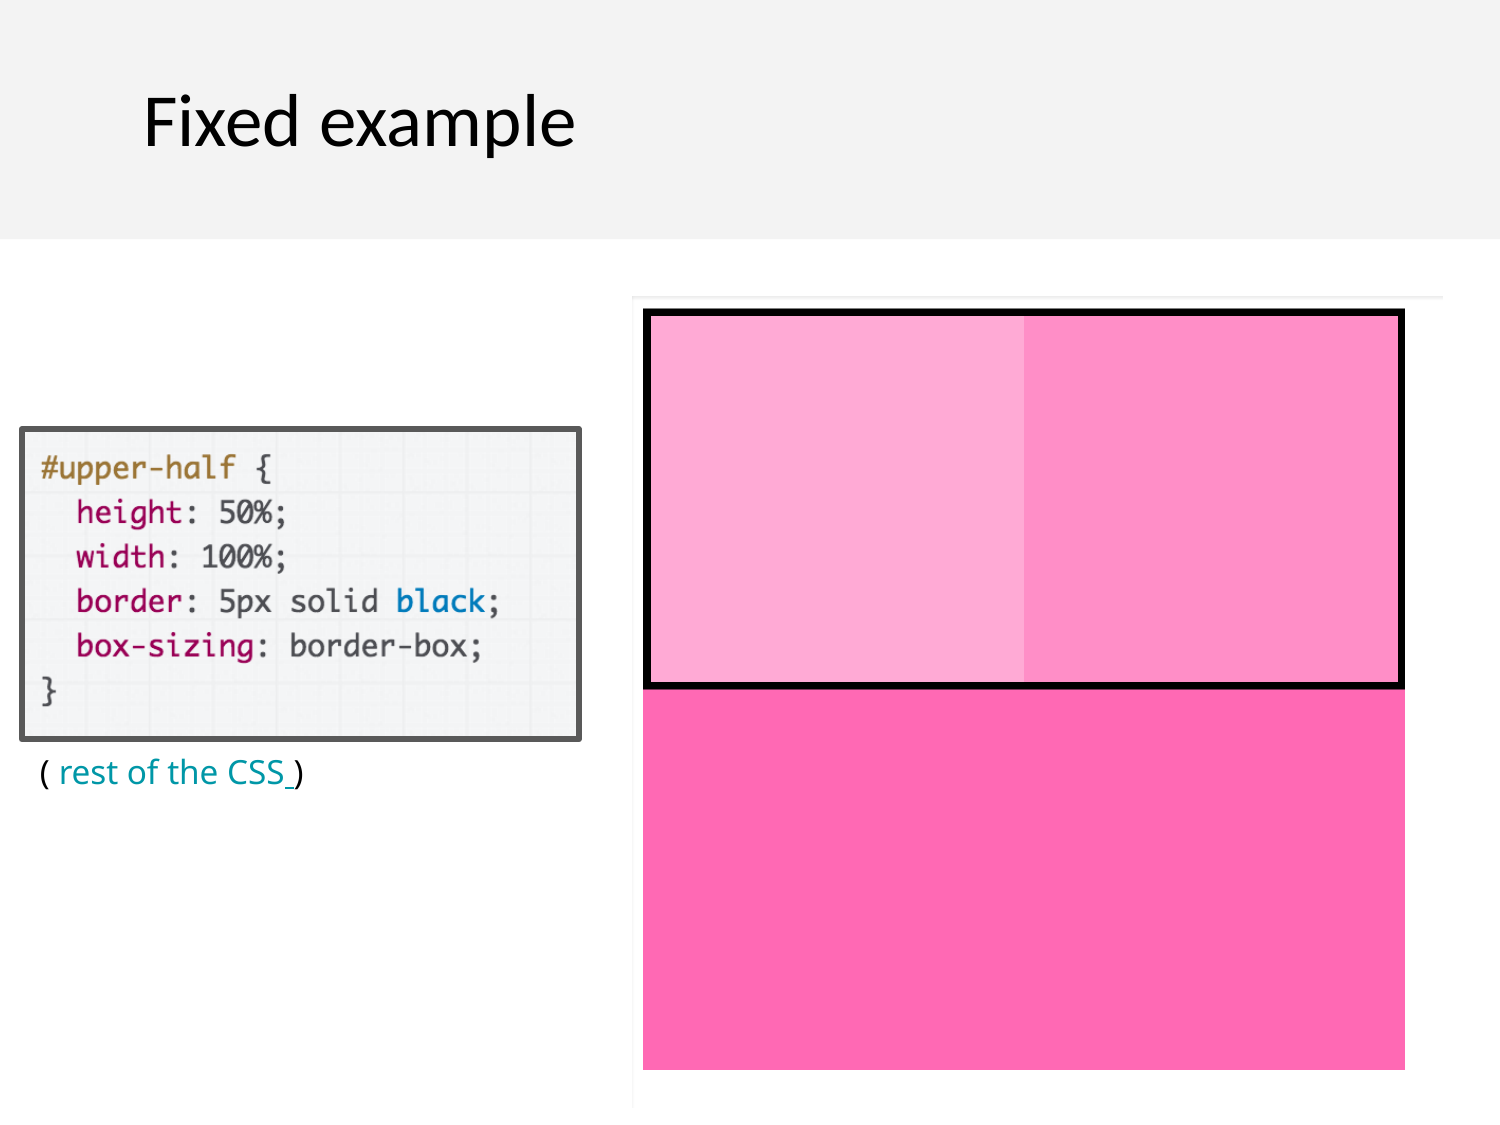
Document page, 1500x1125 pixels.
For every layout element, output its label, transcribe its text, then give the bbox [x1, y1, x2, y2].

picture [632, 296, 1443, 1108]
picture [24, 432, 576, 737]
text_box ( rest of the CSS ) [24, 742, 402, 877]
title Fixed example [128, 56, 1372, 183]
